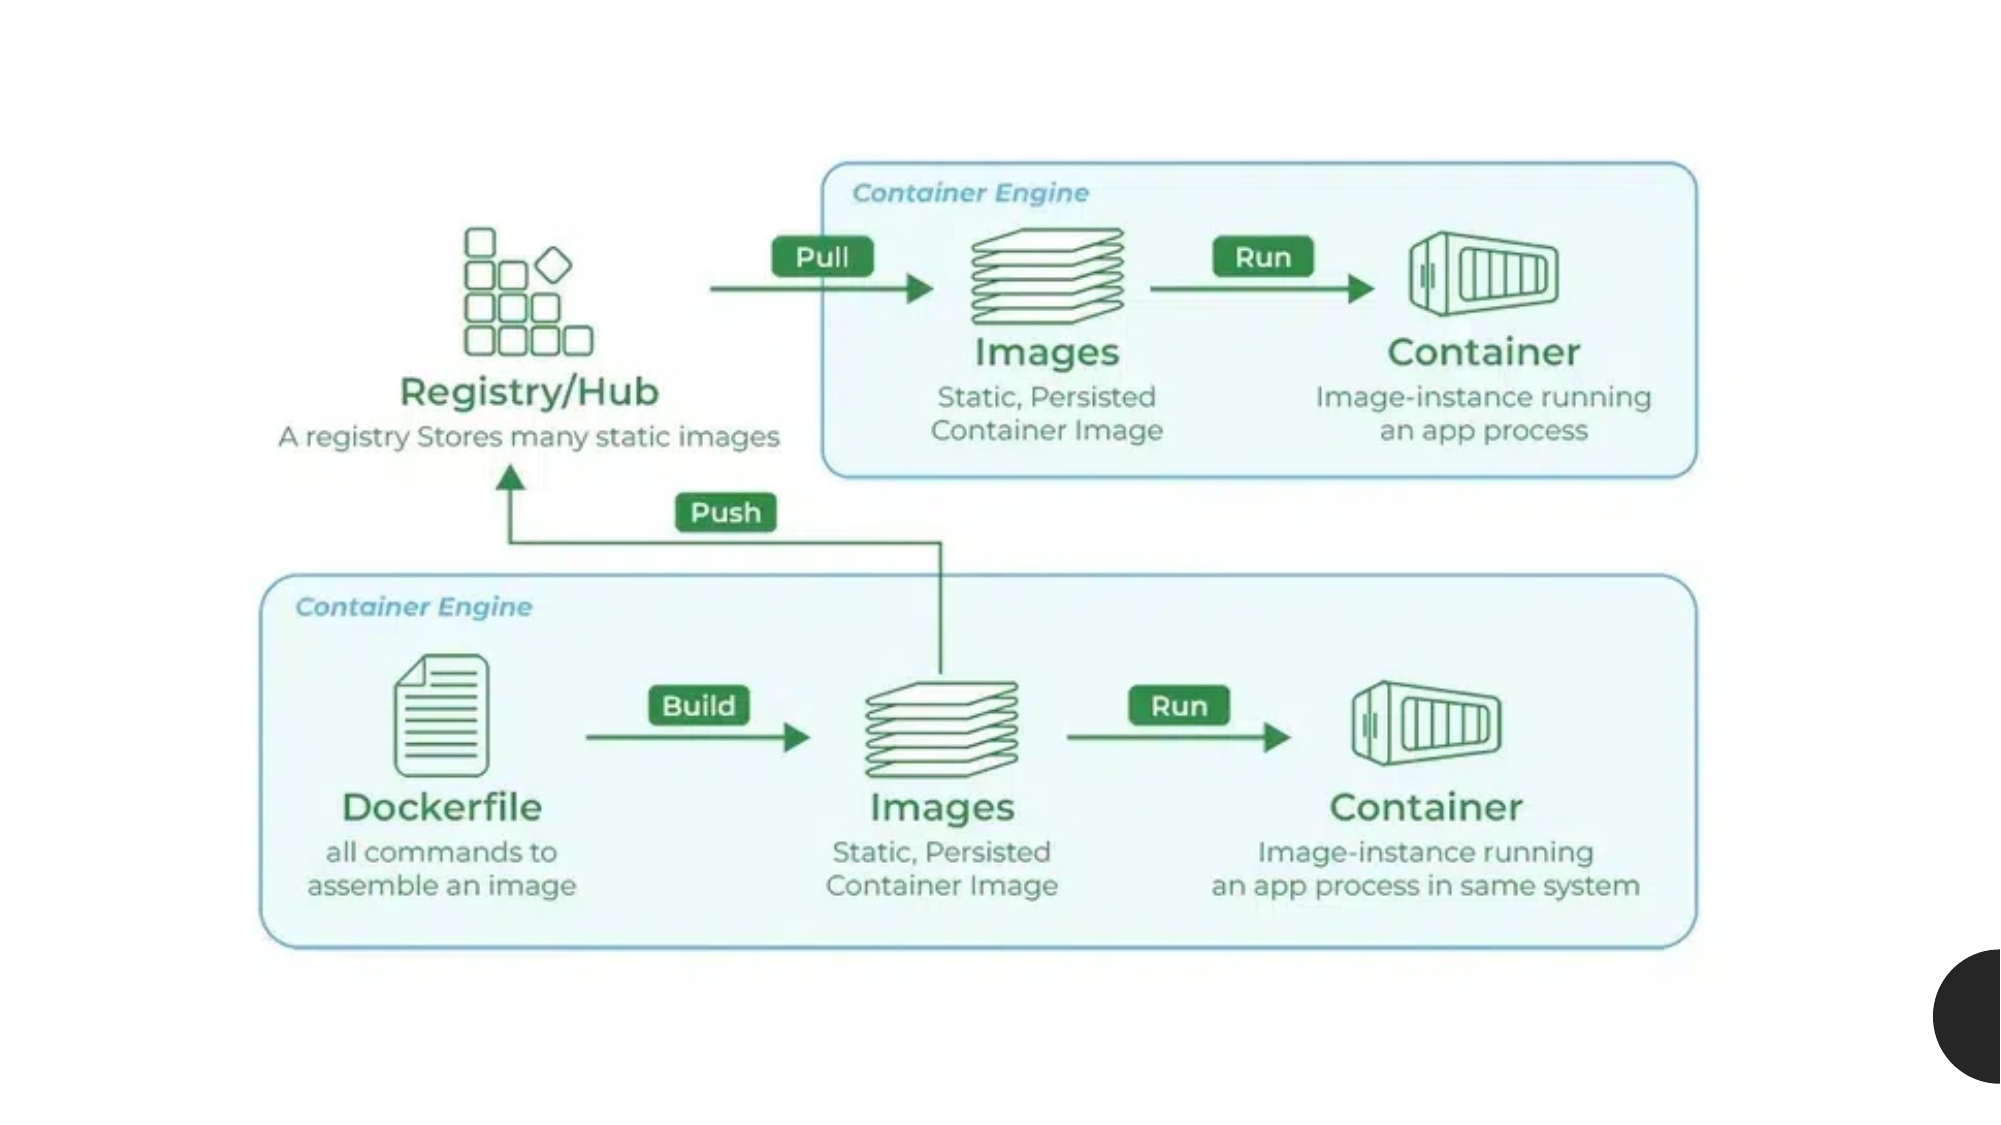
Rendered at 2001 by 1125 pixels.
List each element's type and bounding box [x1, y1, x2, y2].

text_box [0, 0, 2000, 1125]
picture [187, 123, 1772, 989]
